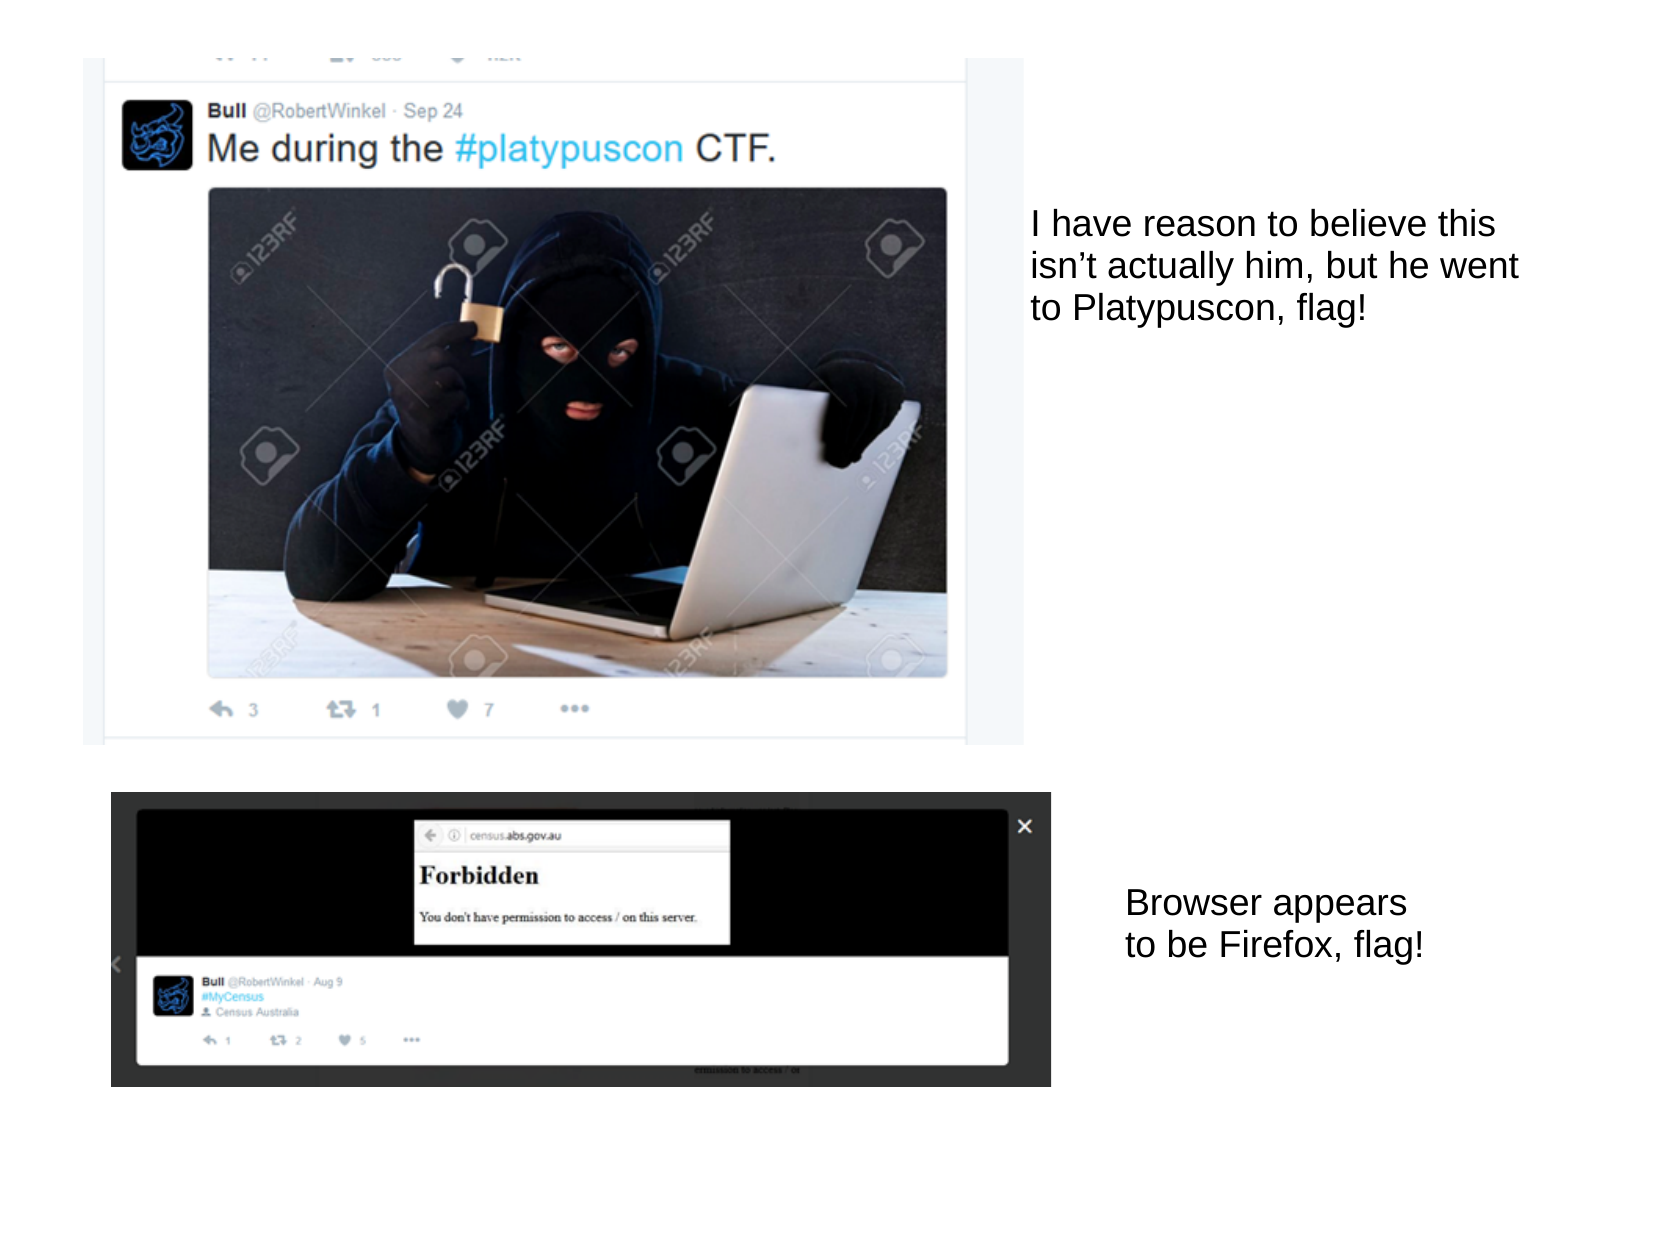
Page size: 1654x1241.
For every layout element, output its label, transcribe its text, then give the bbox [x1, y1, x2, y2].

picture [82, 57, 1024, 745]
picture [110, 791, 1052, 1087]
text_box Browser appears to be Firefox, flag! [1110, 874, 1441, 973]
text_box I have reason to believe this isn’t actually him, but he went to Platypuscon, flag! [1015, 195, 1571, 378]
